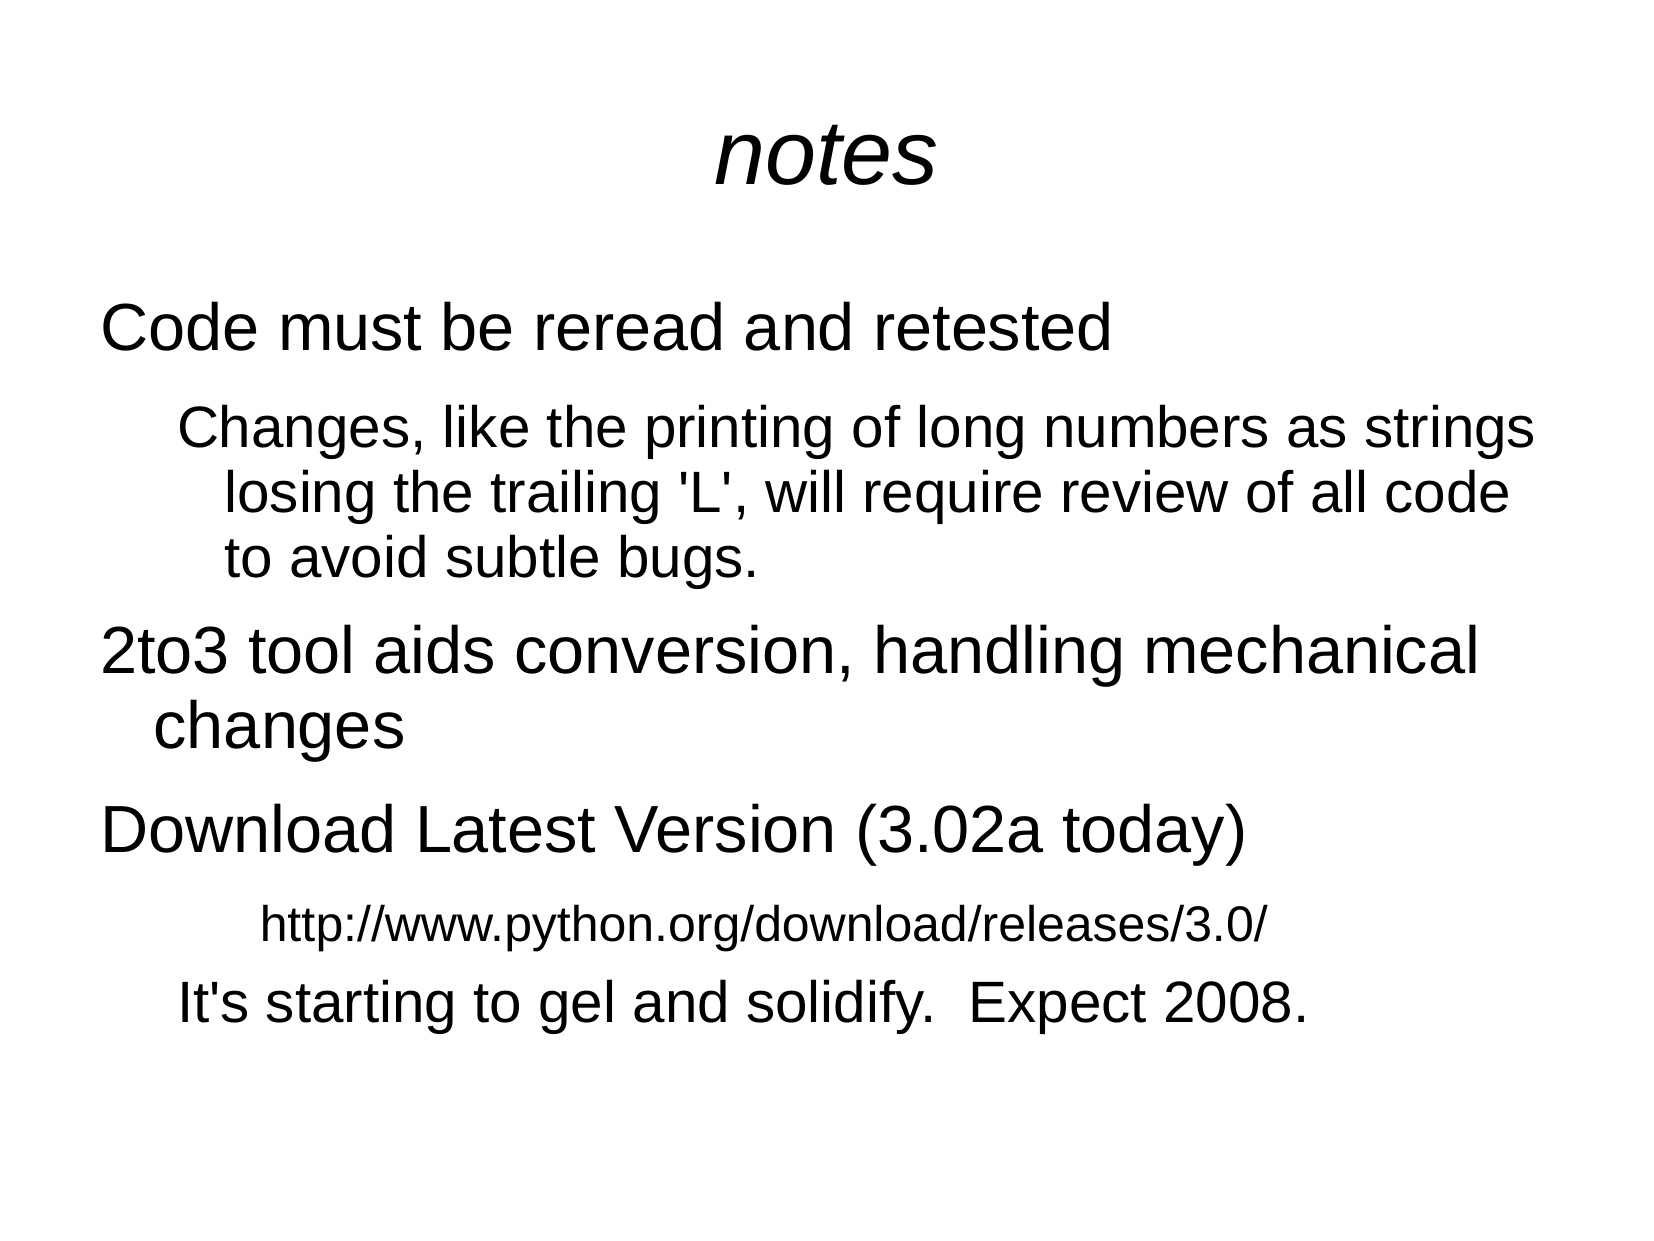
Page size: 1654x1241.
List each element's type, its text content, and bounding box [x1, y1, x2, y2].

title notes [82, 56, 1571, 250]
list Code must be reread and retested Changes, like the printing of long numbers as strings losing the trailing 'L', will require review of all code to avoid subtle bugs. 2to3 tool aids conversion, handling mechanical changes Download Latest Version (3.02a today) http://www.python.org/download/releases/3.0/ It's starting to gel and solidify. Expect 2008. [82, 290, 1571, 1238]
